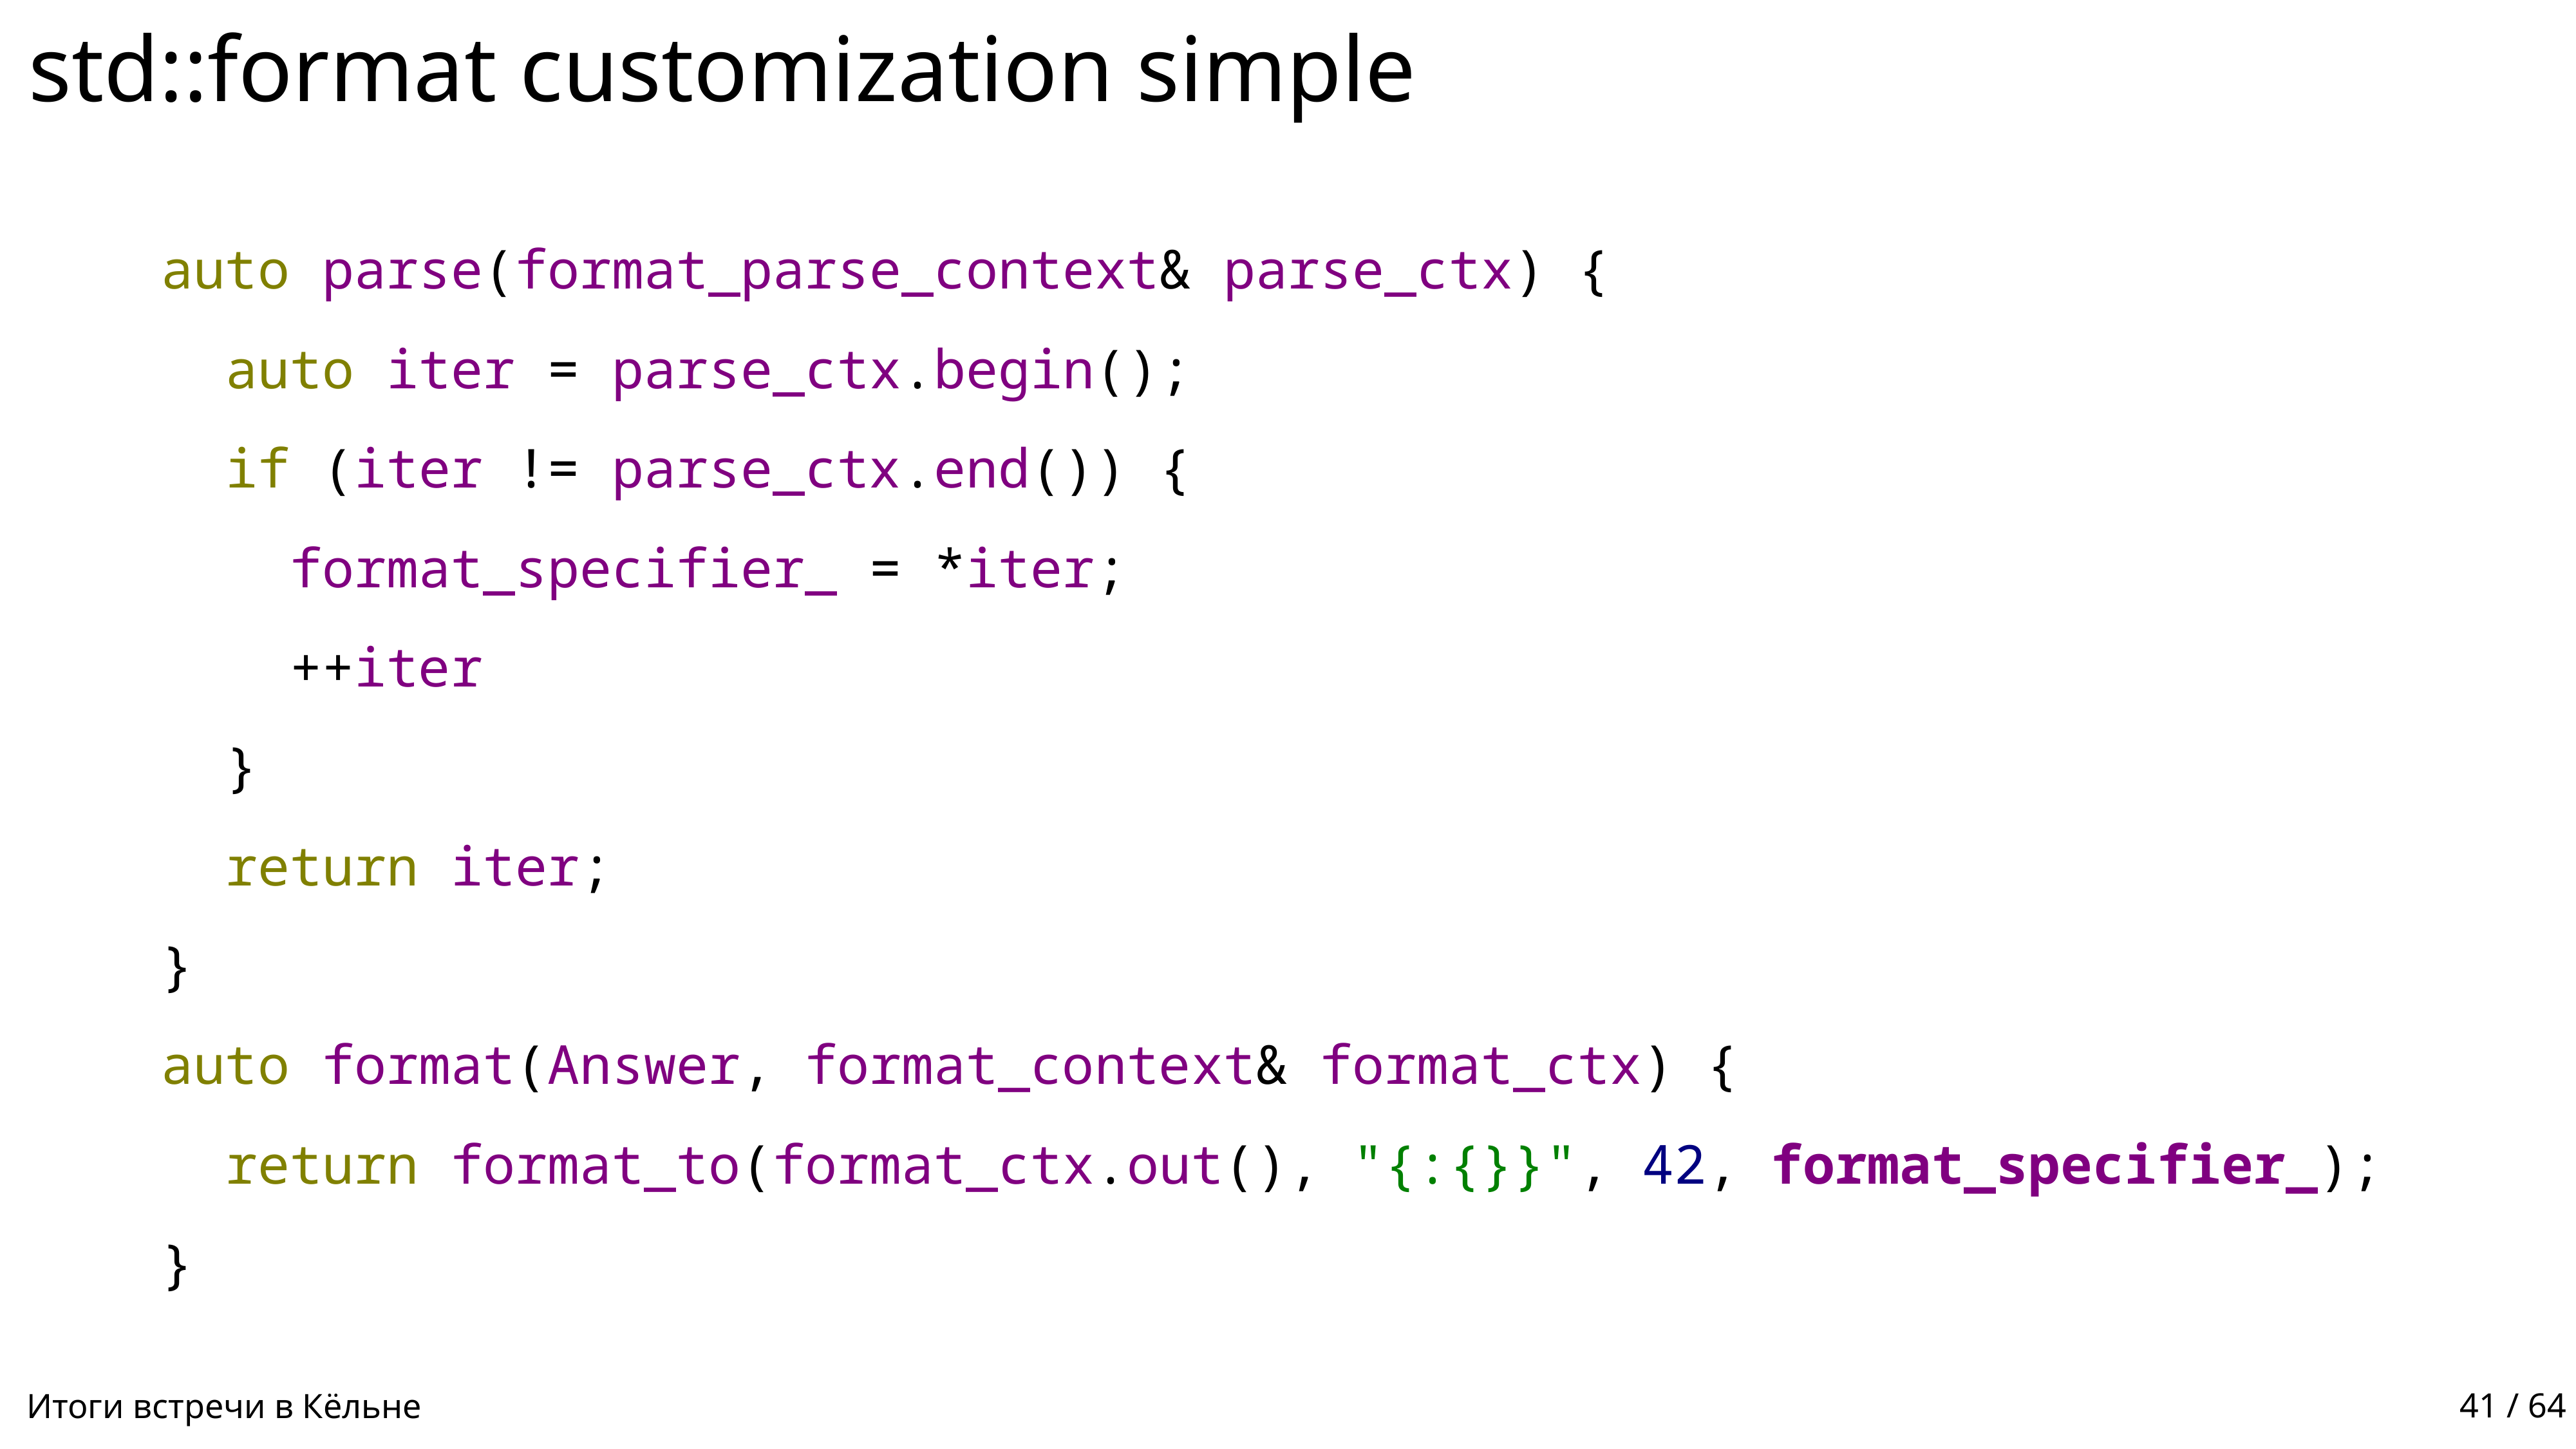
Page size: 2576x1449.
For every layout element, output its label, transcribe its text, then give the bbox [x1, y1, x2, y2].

list <number> / 64 [1479, 1376, 2576, 1431]
list auto parse(format_parse_context& parse_ctx) { auto iter = parse_ctx.begin(); if (iter != parse_ctx.end()) { format_specifier_ = *iter; ++iter } return iter; } auto format(Answer, format_context& format_ctx) { return format_to(format_ctx.out(), "{:{}}", 42, format_specifier_); } [87, 214, 2550, 1382]
list Итоги встречи в Кёльне [17, 1376, 1114, 1431]
title std::format customization simple [19, 19, 2550, 155]
